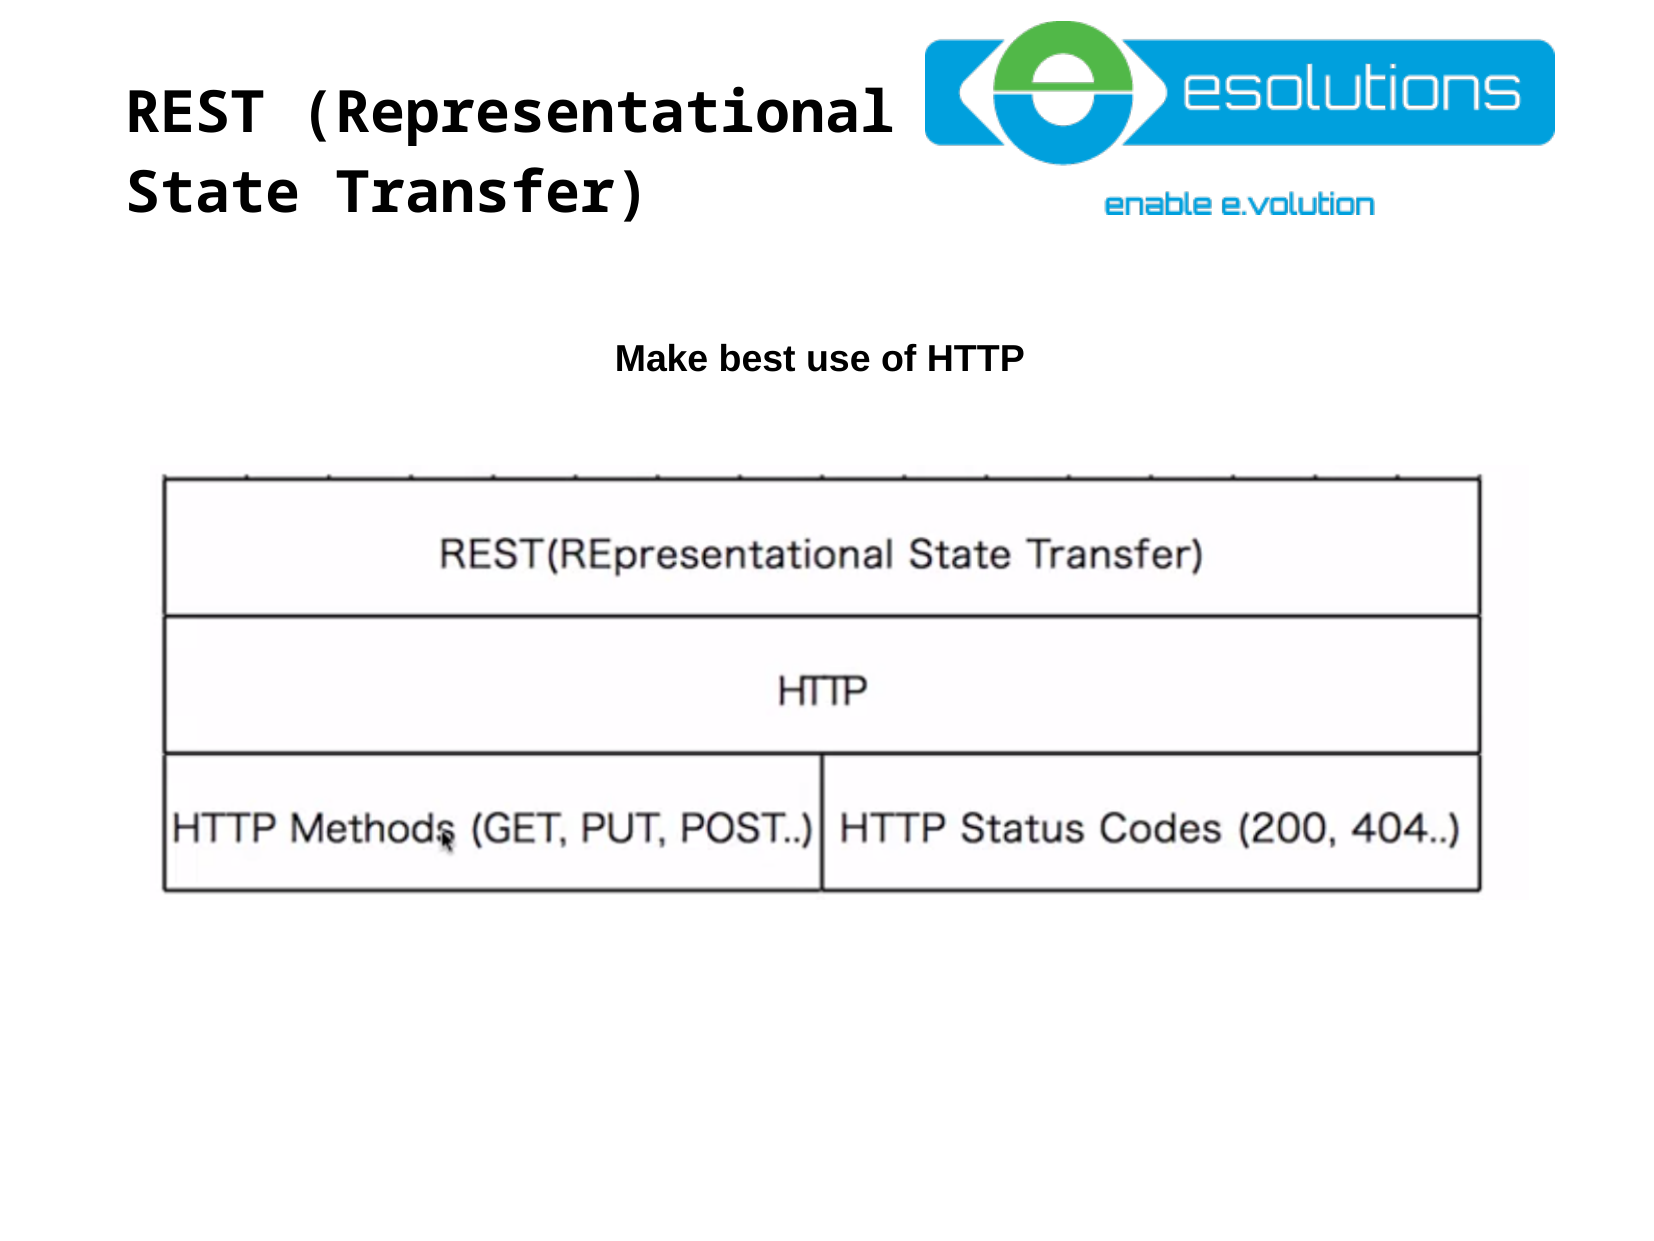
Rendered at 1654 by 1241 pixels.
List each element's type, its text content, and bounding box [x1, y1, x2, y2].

text_box REST (Representational State Transfer) [75, 63, 916, 217]
picture [1226, 201, 1236, 205]
picture [1390, 75, 1396, 110]
picture [925, 21, 1555, 215]
picture [1169, 201, 1179, 211]
picture [1110, 201, 1120, 205]
picture [1197, 201, 1208, 205]
picture [1130, 201, 1139, 215]
picture [1360, 201, 1370, 215]
picture [1185, 75, 1220, 110]
picture [1226, 75, 1261, 110]
picture [1366, 64, 1385, 110]
subtitle [79, 255, 1561, 1084]
picture [1307, 64, 1319, 110]
picture [1403, 75, 1438, 110]
picture [1325, 75, 1361, 110]
text_box Make best use of HTTP [600, 330, 1041, 429]
picture [1485, 75, 1521, 110]
picture [150, 465, 1529, 901]
picture [1444, 75, 1479, 110]
picture [1267, 75, 1302, 110]
picture [1340, 201, 1351, 211]
